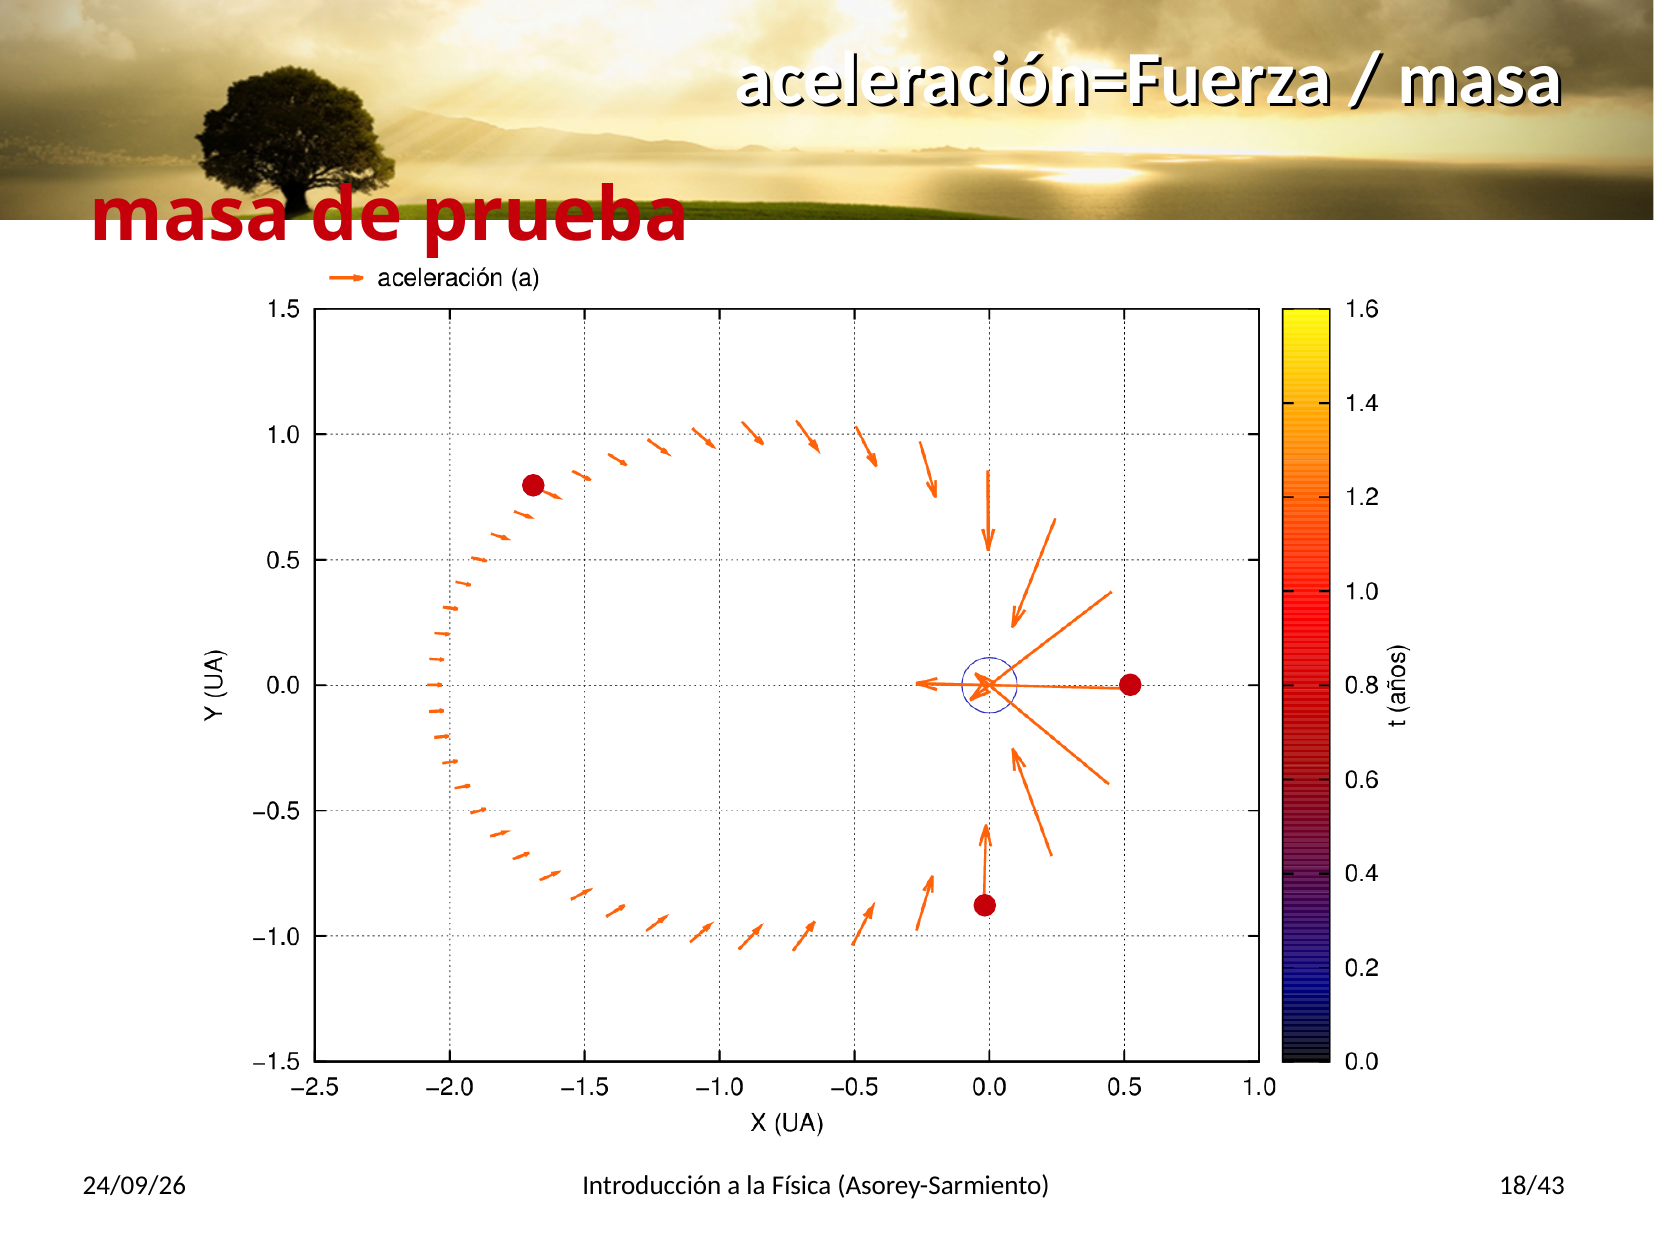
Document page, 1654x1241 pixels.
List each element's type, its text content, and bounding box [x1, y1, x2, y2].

text_box [1120, 675, 1141, 695]
picture [194, 254, 1459, 1141]
title aceleración=Fuerza / masa [75, 19, 1564, 151]
text_box [975, 895, 995, 916]
text_box masa de prueba [75, 152, 683, 256]
text_box [523, 475, 544, 496]
picture [0, 0, 1654, 220]
